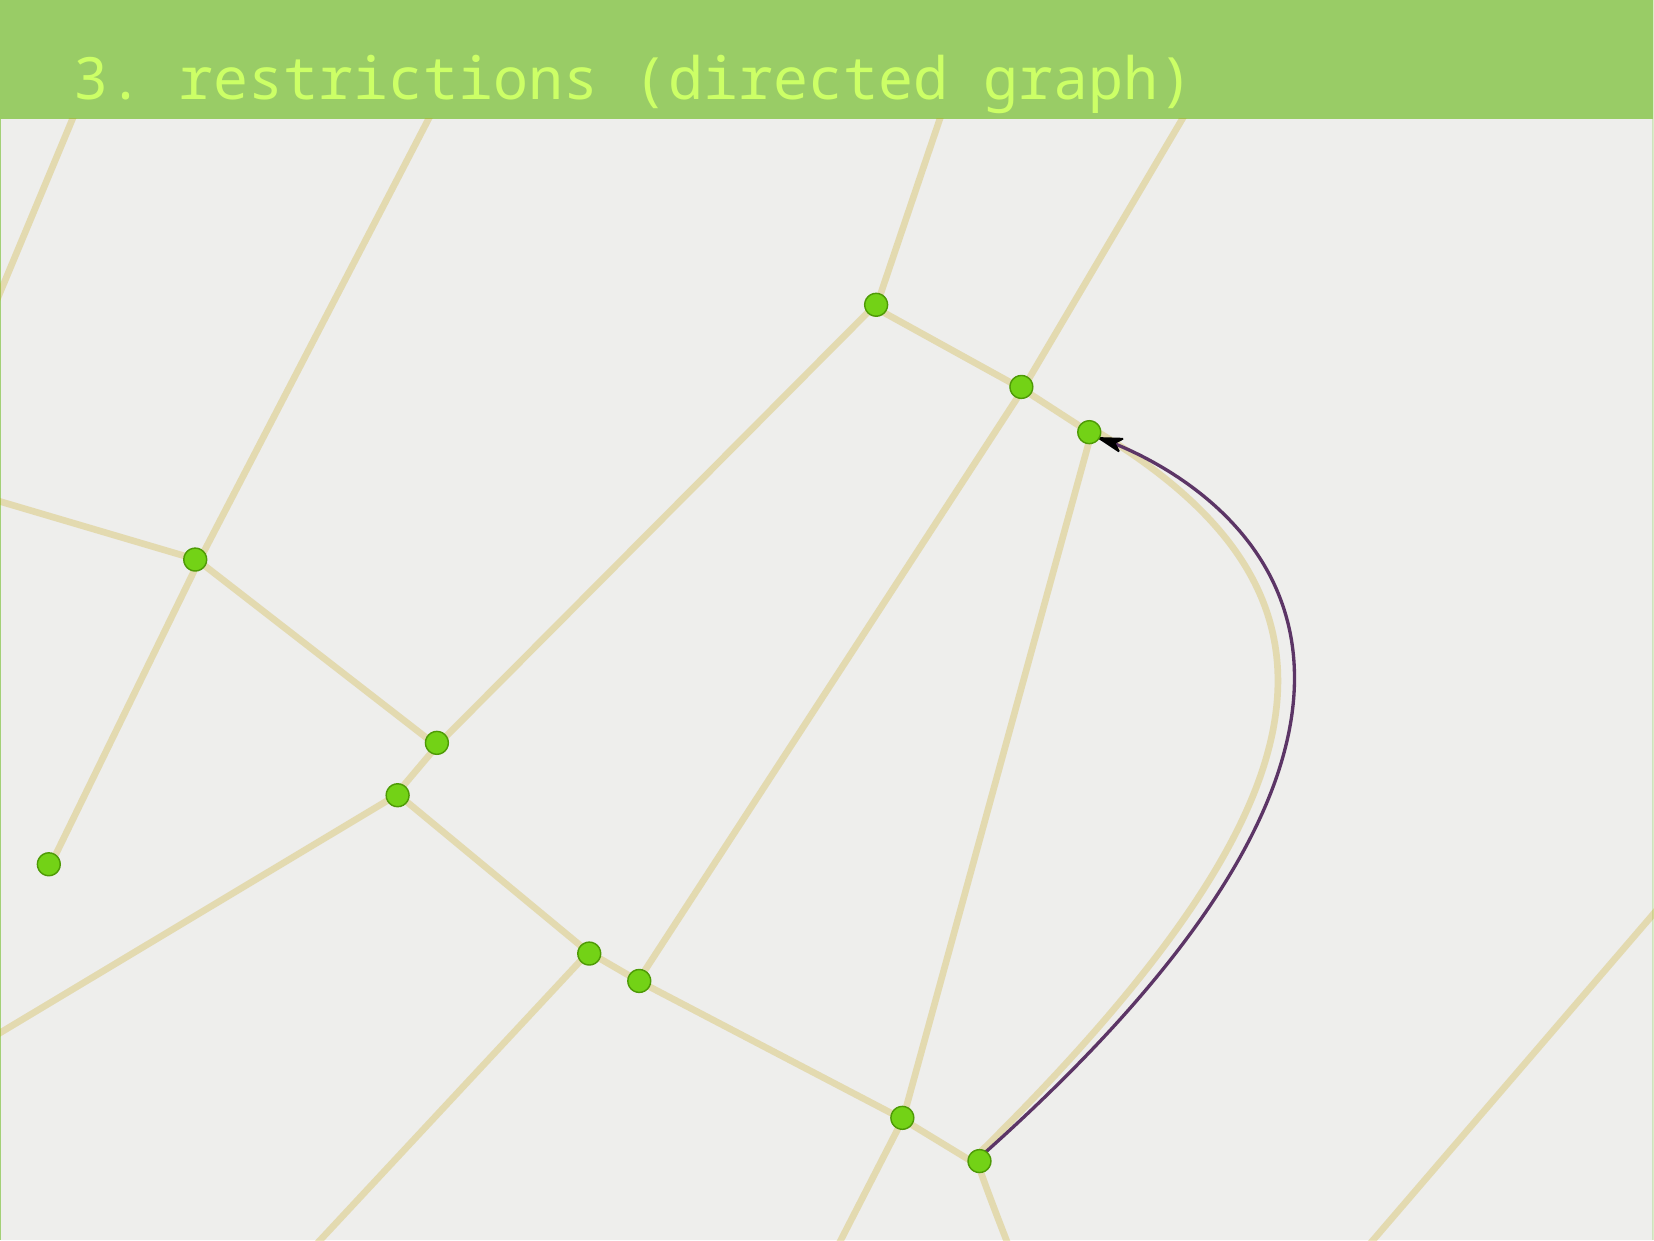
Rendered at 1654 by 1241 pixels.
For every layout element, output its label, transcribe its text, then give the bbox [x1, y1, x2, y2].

text_box 3. restrictions (directed graph) [59, 29, 1209, 115]
picture [0, 118, 1654, 1241]
